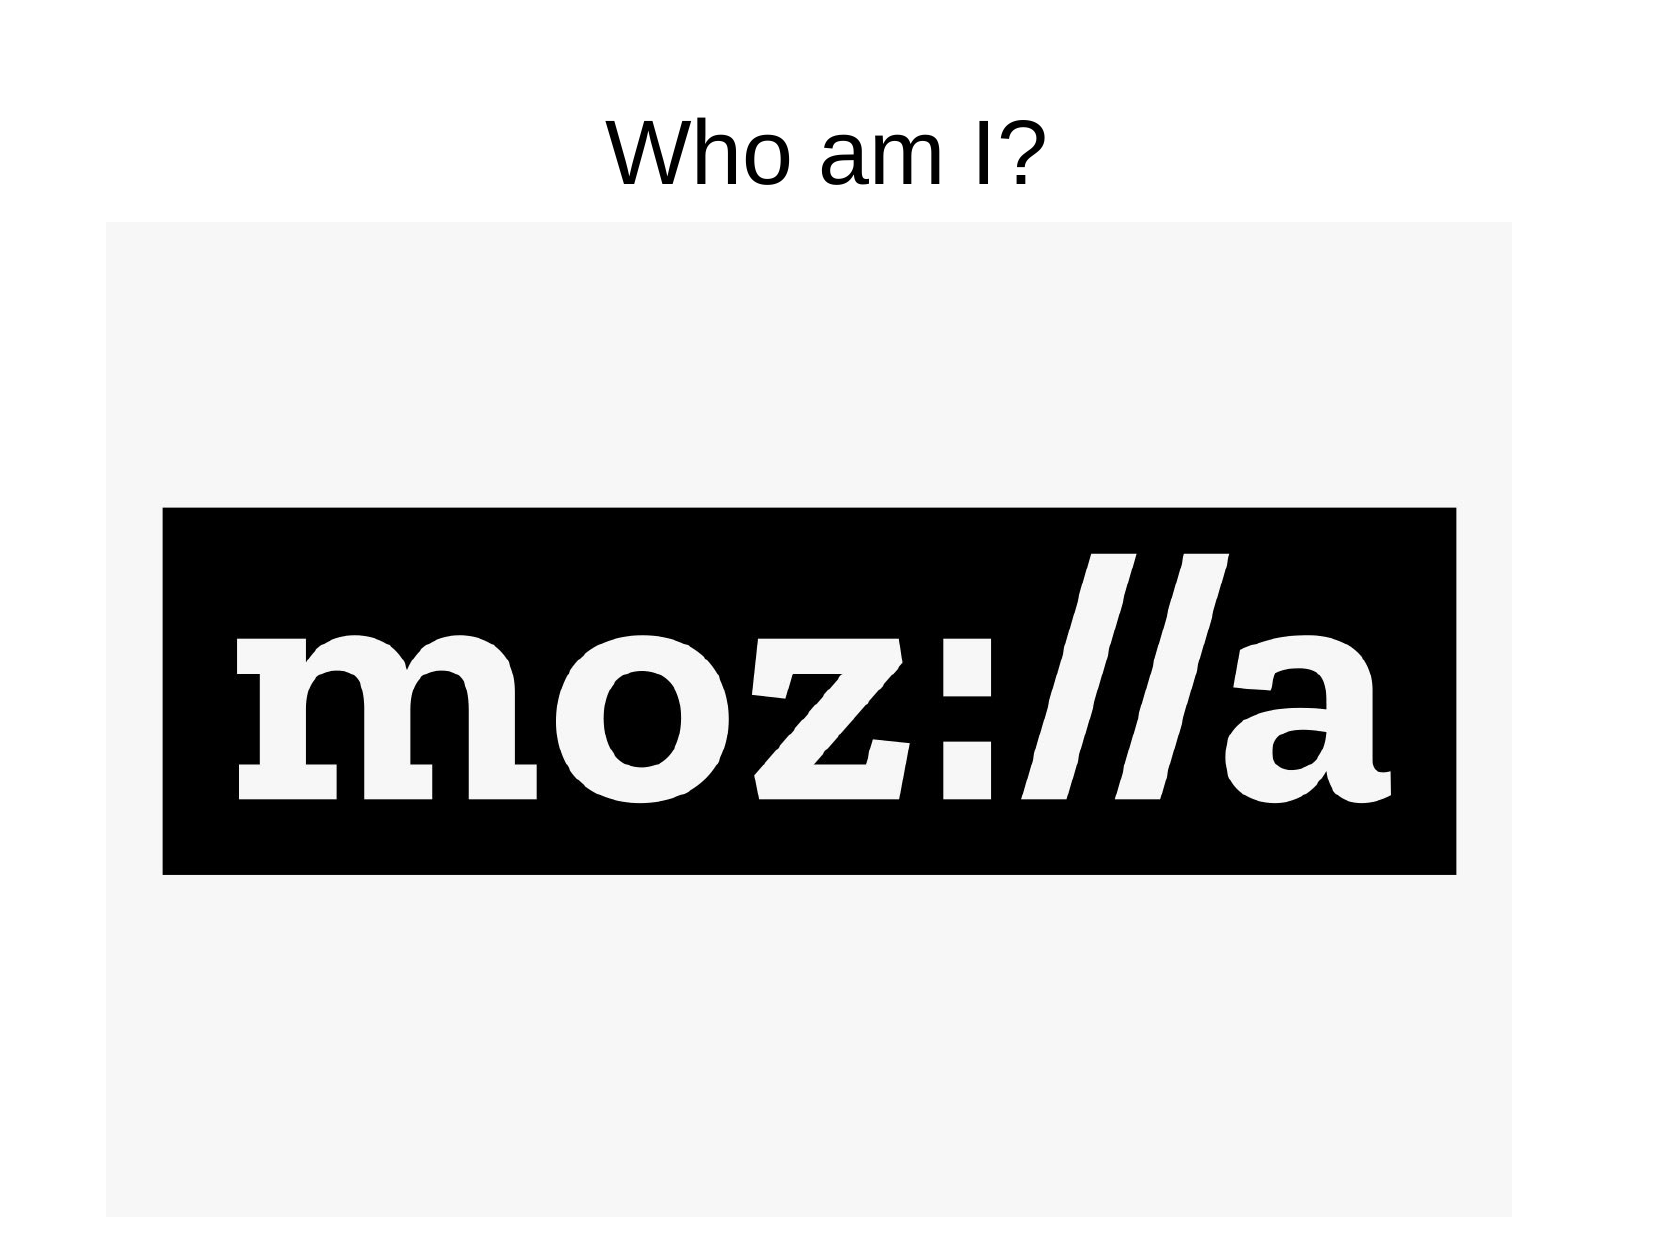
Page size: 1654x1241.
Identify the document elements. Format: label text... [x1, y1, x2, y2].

title Who am I? [82, 49, 1571, 257]
picture [106, 222, 1512, 1217]
